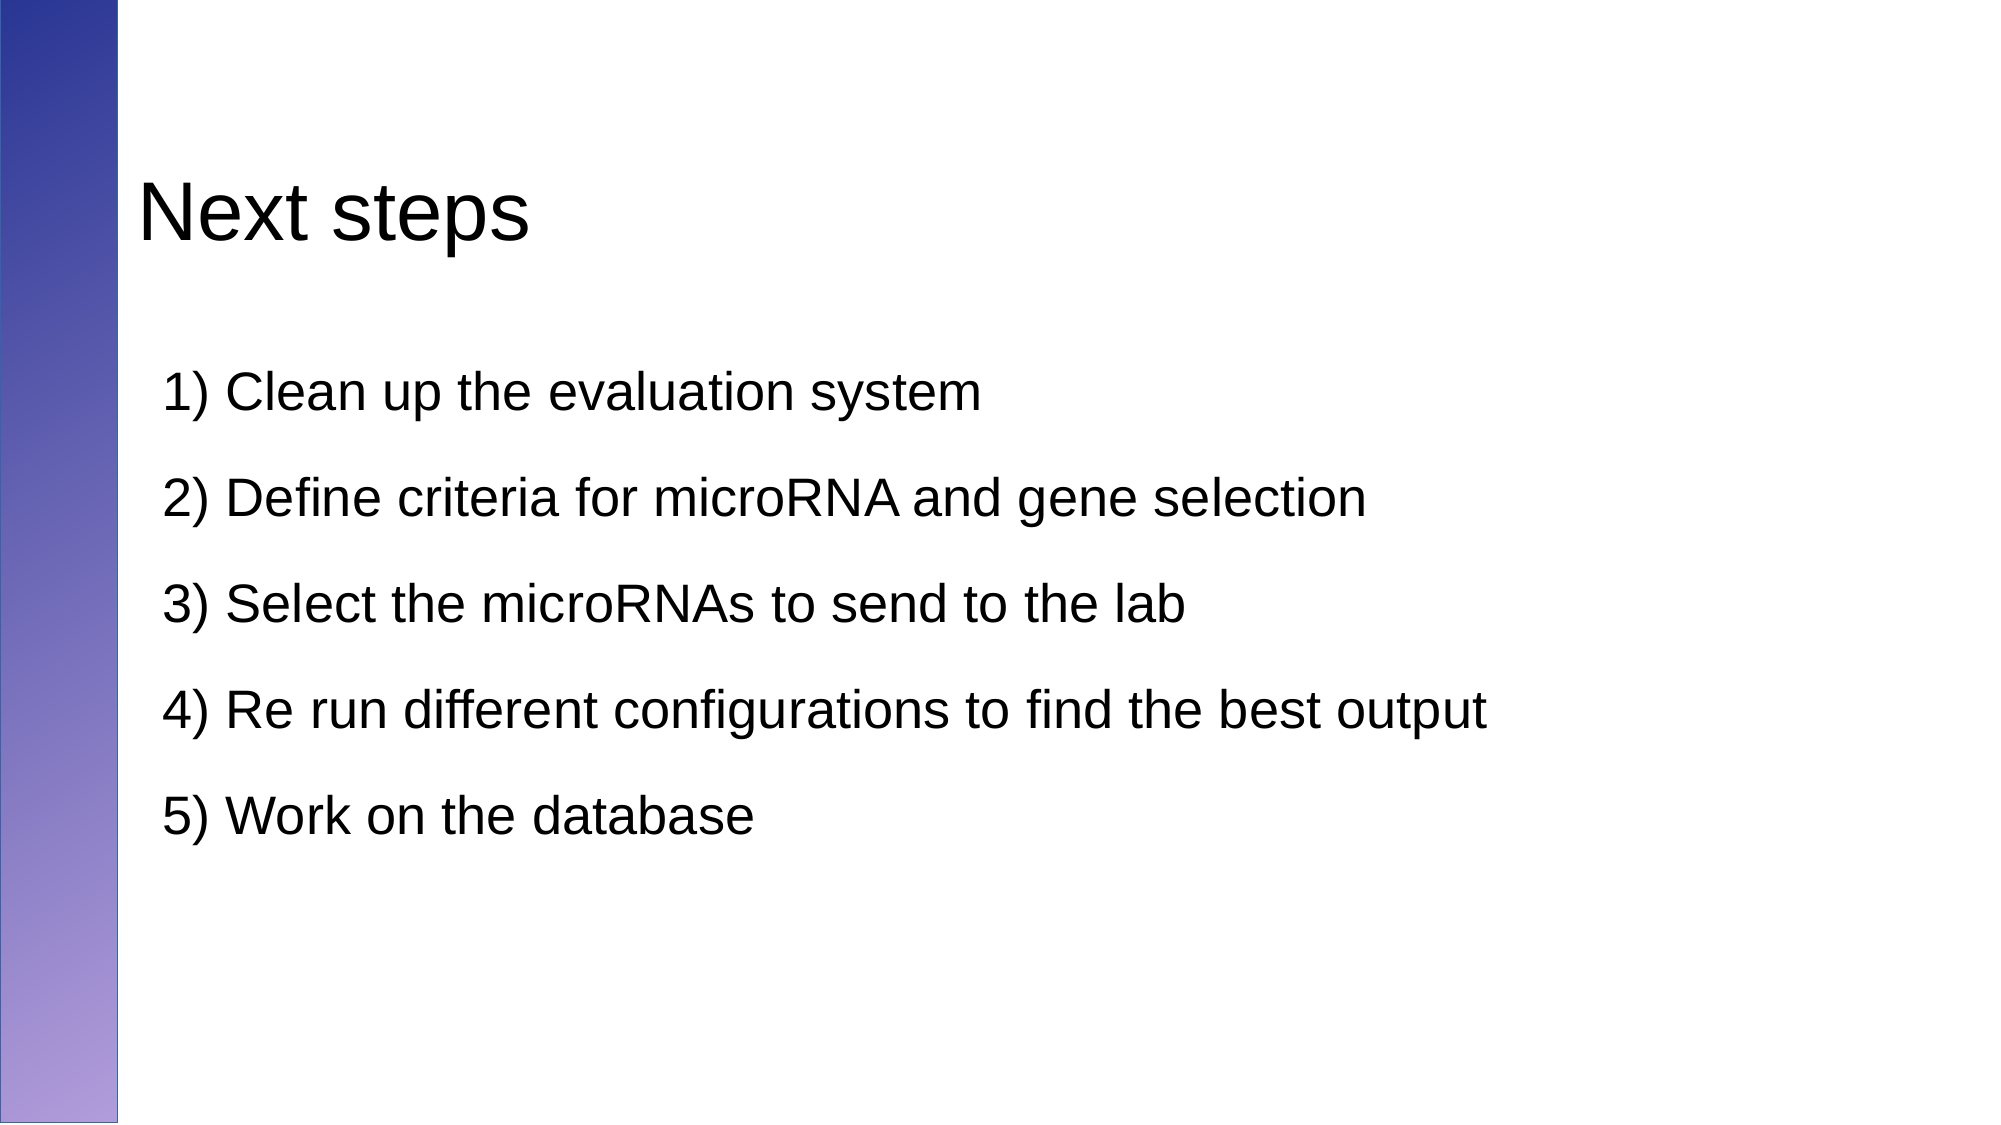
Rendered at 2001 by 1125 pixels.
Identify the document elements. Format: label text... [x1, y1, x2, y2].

text_box Clean up the evaluation system Define criteria for microRNA and gene selection Select the microRNAs to send to the lab Re run different configurations to find the best output Work on the database [147, 354, 2000, 1051]
title Next steps [137, 59, 1822, 372]
text_box [0, 0, 118, 1123]
